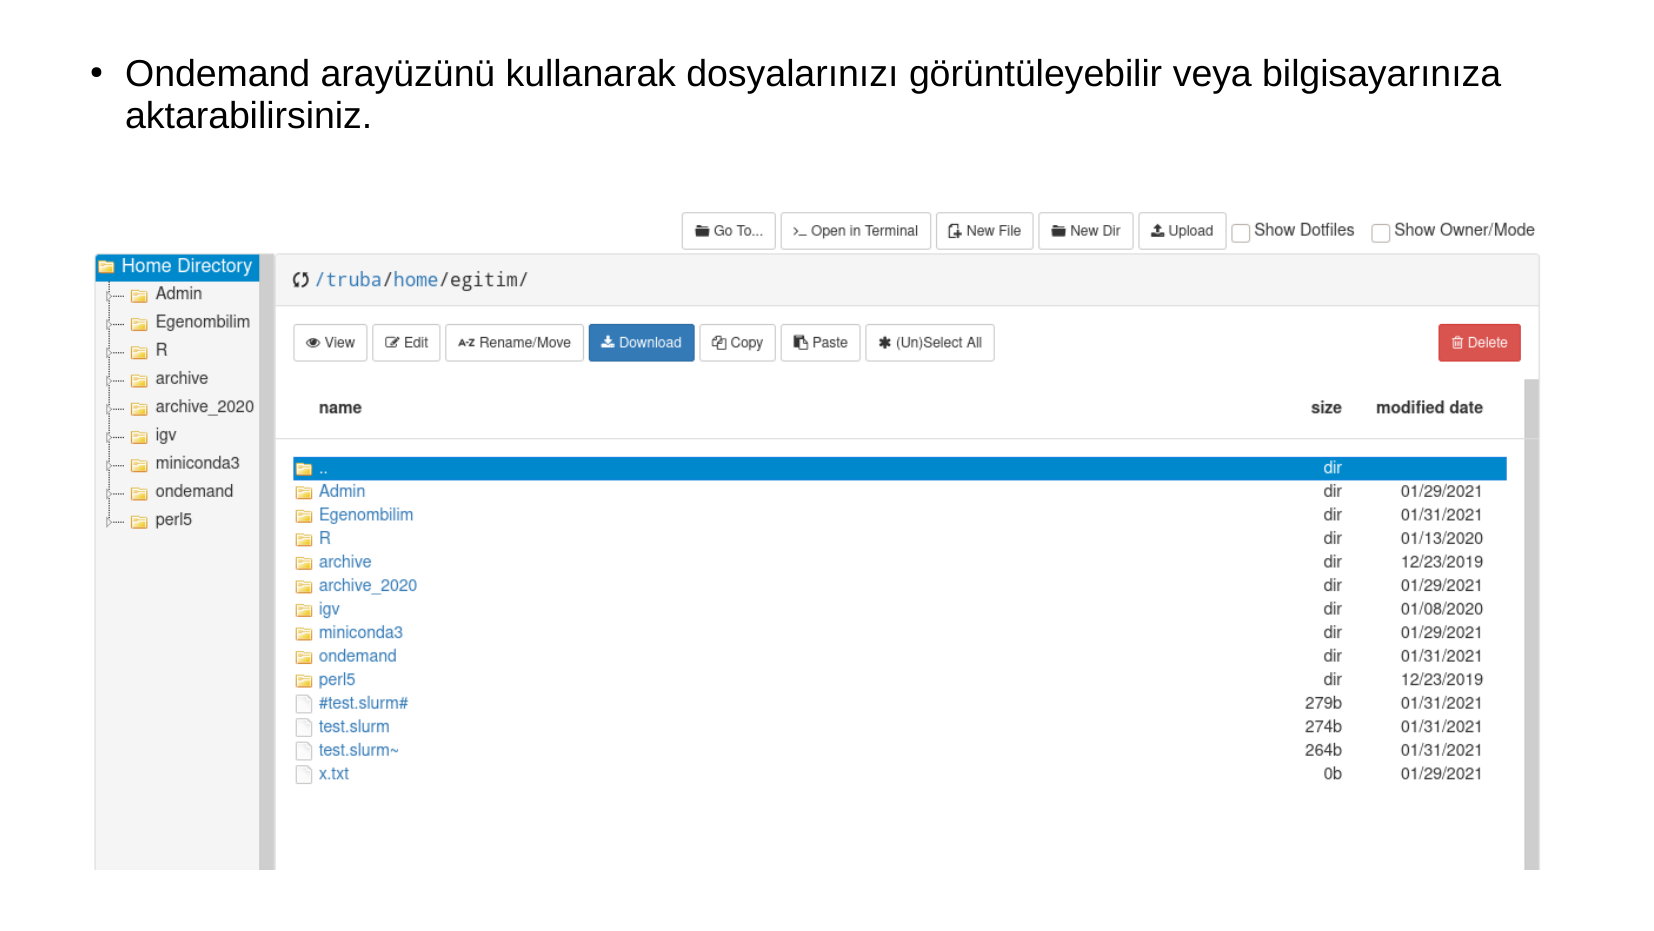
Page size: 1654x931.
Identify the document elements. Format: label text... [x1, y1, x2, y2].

picture [71, 204, 1561, 871]
text_box Ondemand arayüzünü kullanarak dosyalarınızı görüntüleyebilir veya bilgisayarınıza aktarabilirsiniz. [75, 45, 1606, 144]
